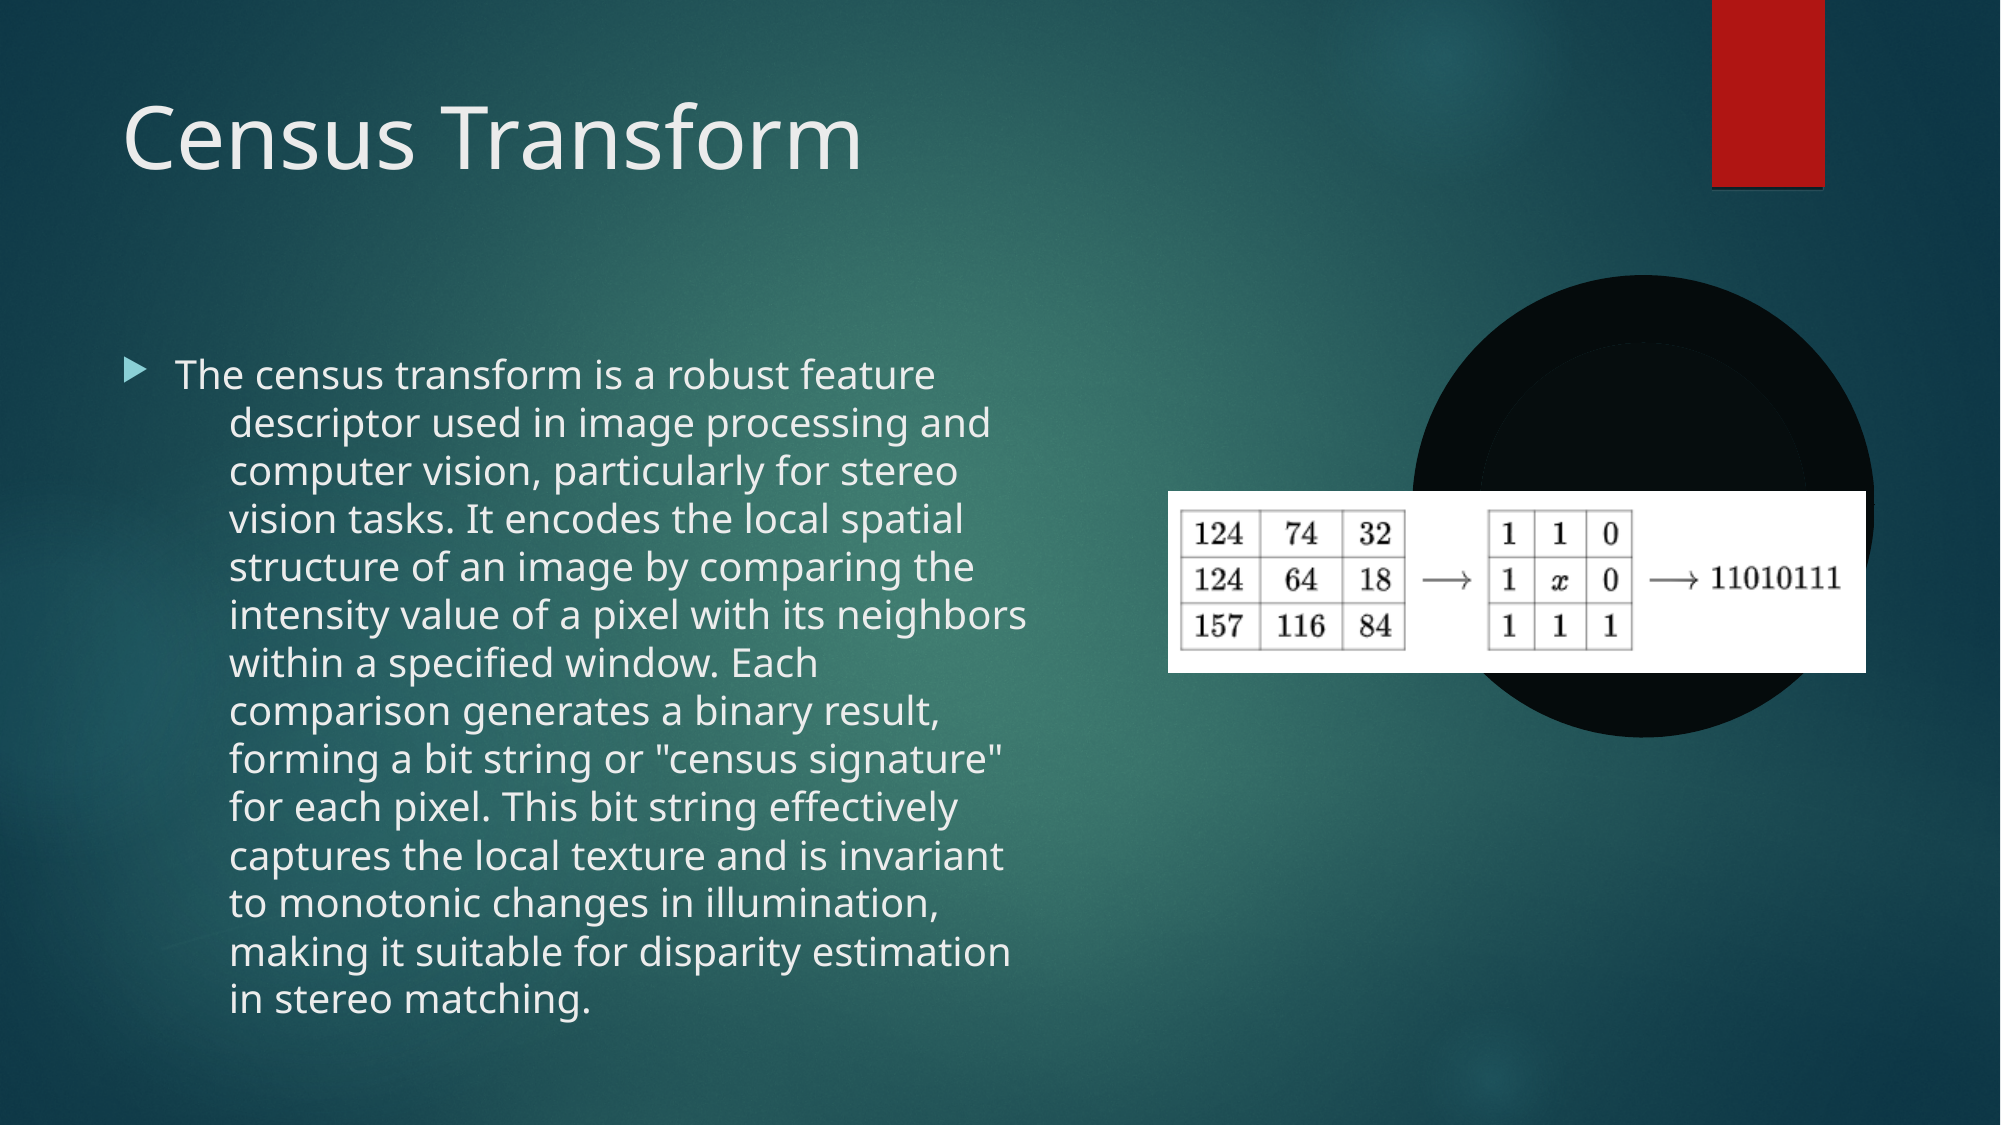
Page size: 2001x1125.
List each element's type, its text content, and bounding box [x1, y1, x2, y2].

title Census Transform [106, 74, 1649, 305]
picture [1168, 491, 1866, 673]
list The census transform is a robust feature descriptor used in image processing and computer vision, particularly for stereo vision tasks. It encodes the local spatial structure of an image by comparing the intensity value of a pixel with its neighbors within a specified window. Each comparison generates a binary result, forming a bit string or "census signature" for each pixel. This bit string effectively captures the local texture and is invariant to monotonic changes in illumination, making it suitable for disparity estimation in stereo matching. [106, 342, 1048, 1031]
